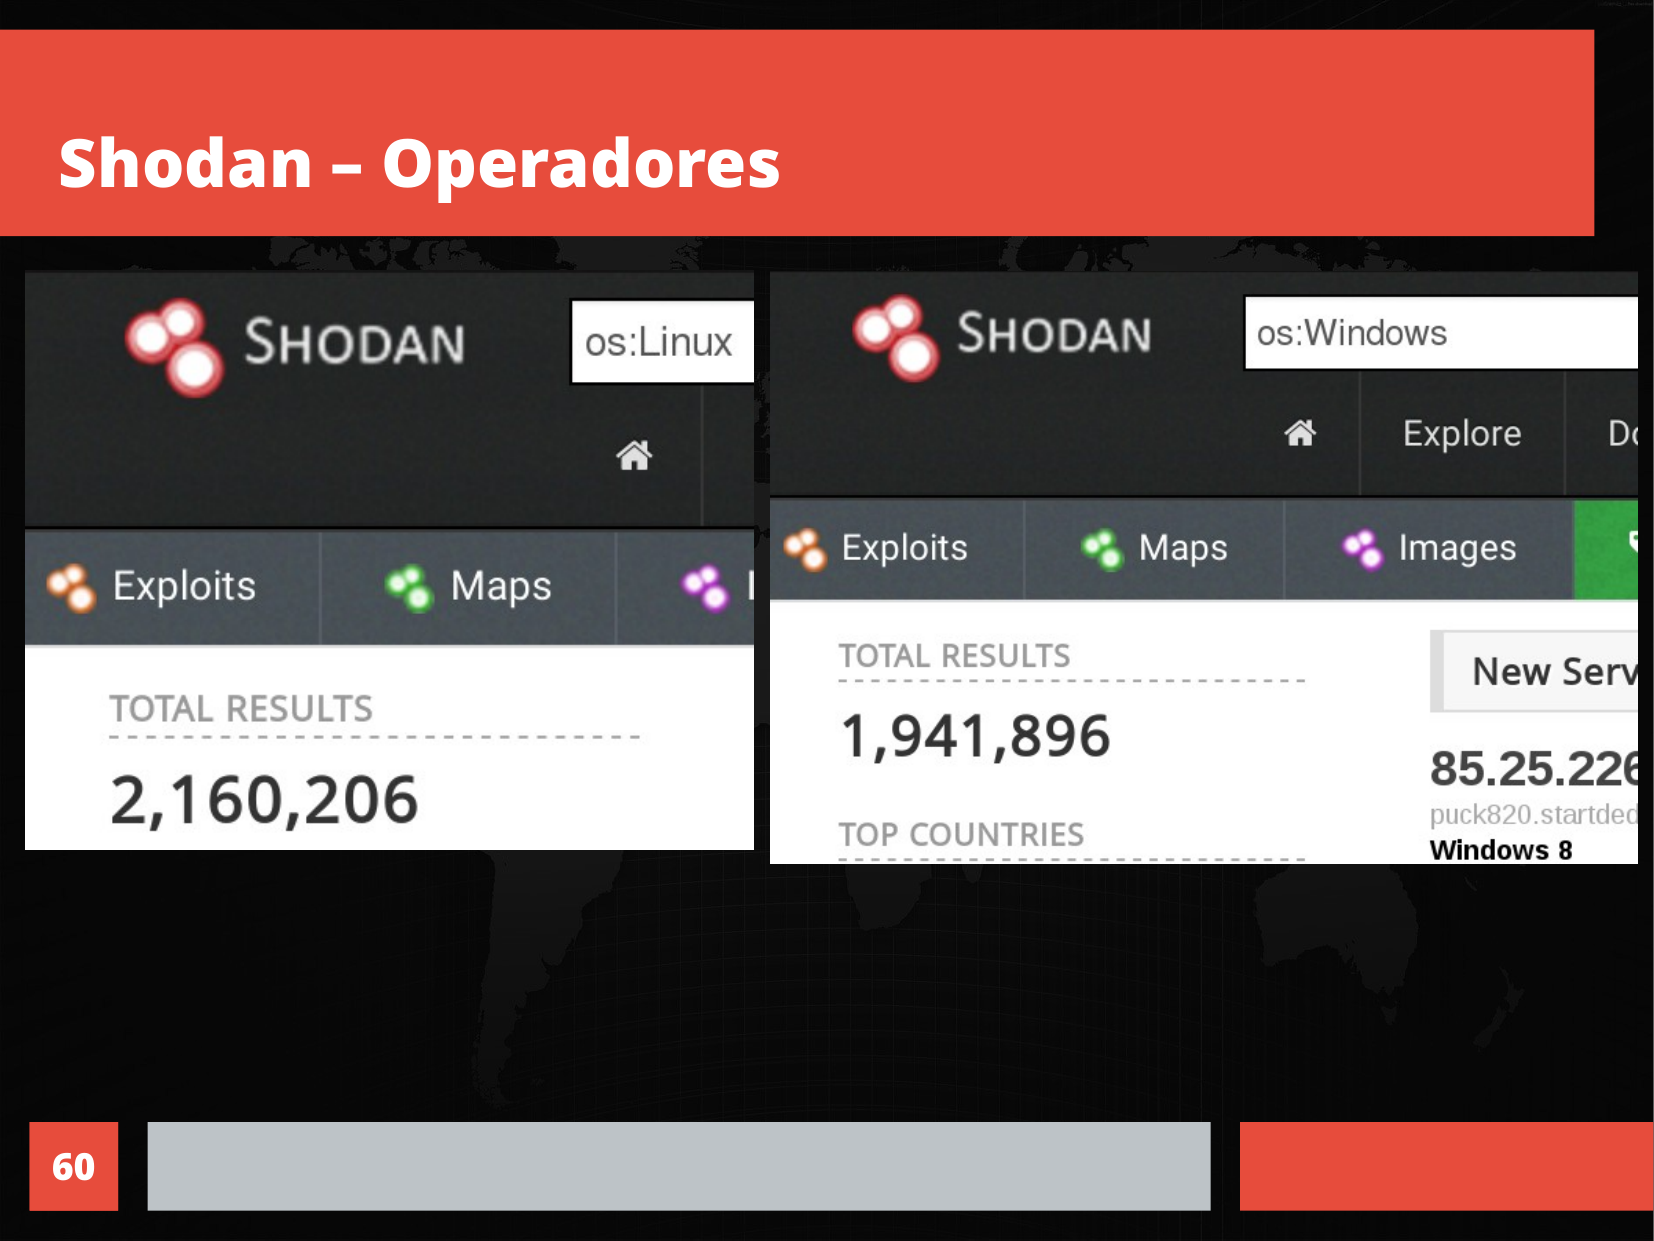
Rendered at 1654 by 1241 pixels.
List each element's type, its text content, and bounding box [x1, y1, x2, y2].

title Shodan – Operadores [59, 59, 1595, 207]
list [59, 324, 1565, 1093]
picture [0, 0, 1654, 1241]
